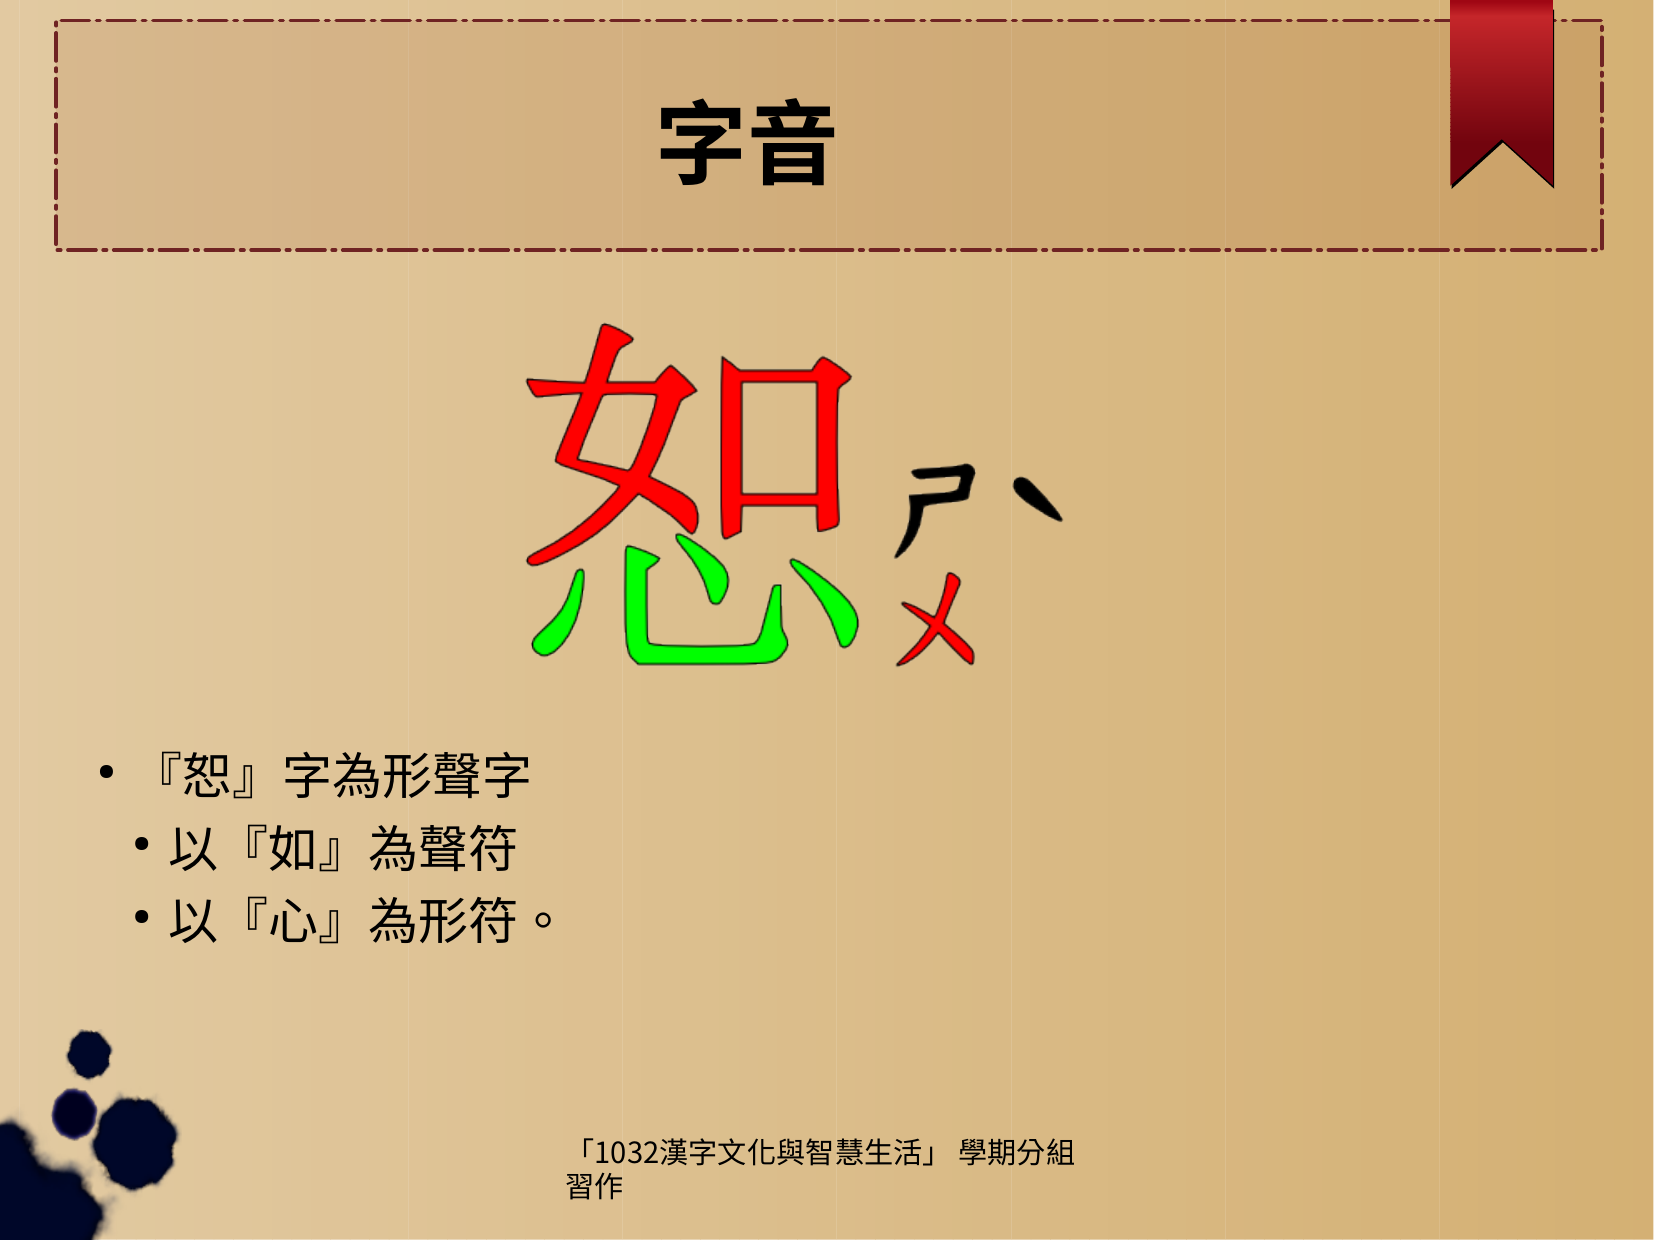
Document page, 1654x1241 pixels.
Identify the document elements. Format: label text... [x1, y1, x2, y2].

picture [517, 309, 1084, 703]
text_box 『恕』字為形聲字 以『如』為聲符 以『心』為形符。 [82, 729, 1607, 922]
title 字音 [82, 47, 1412, 229]
